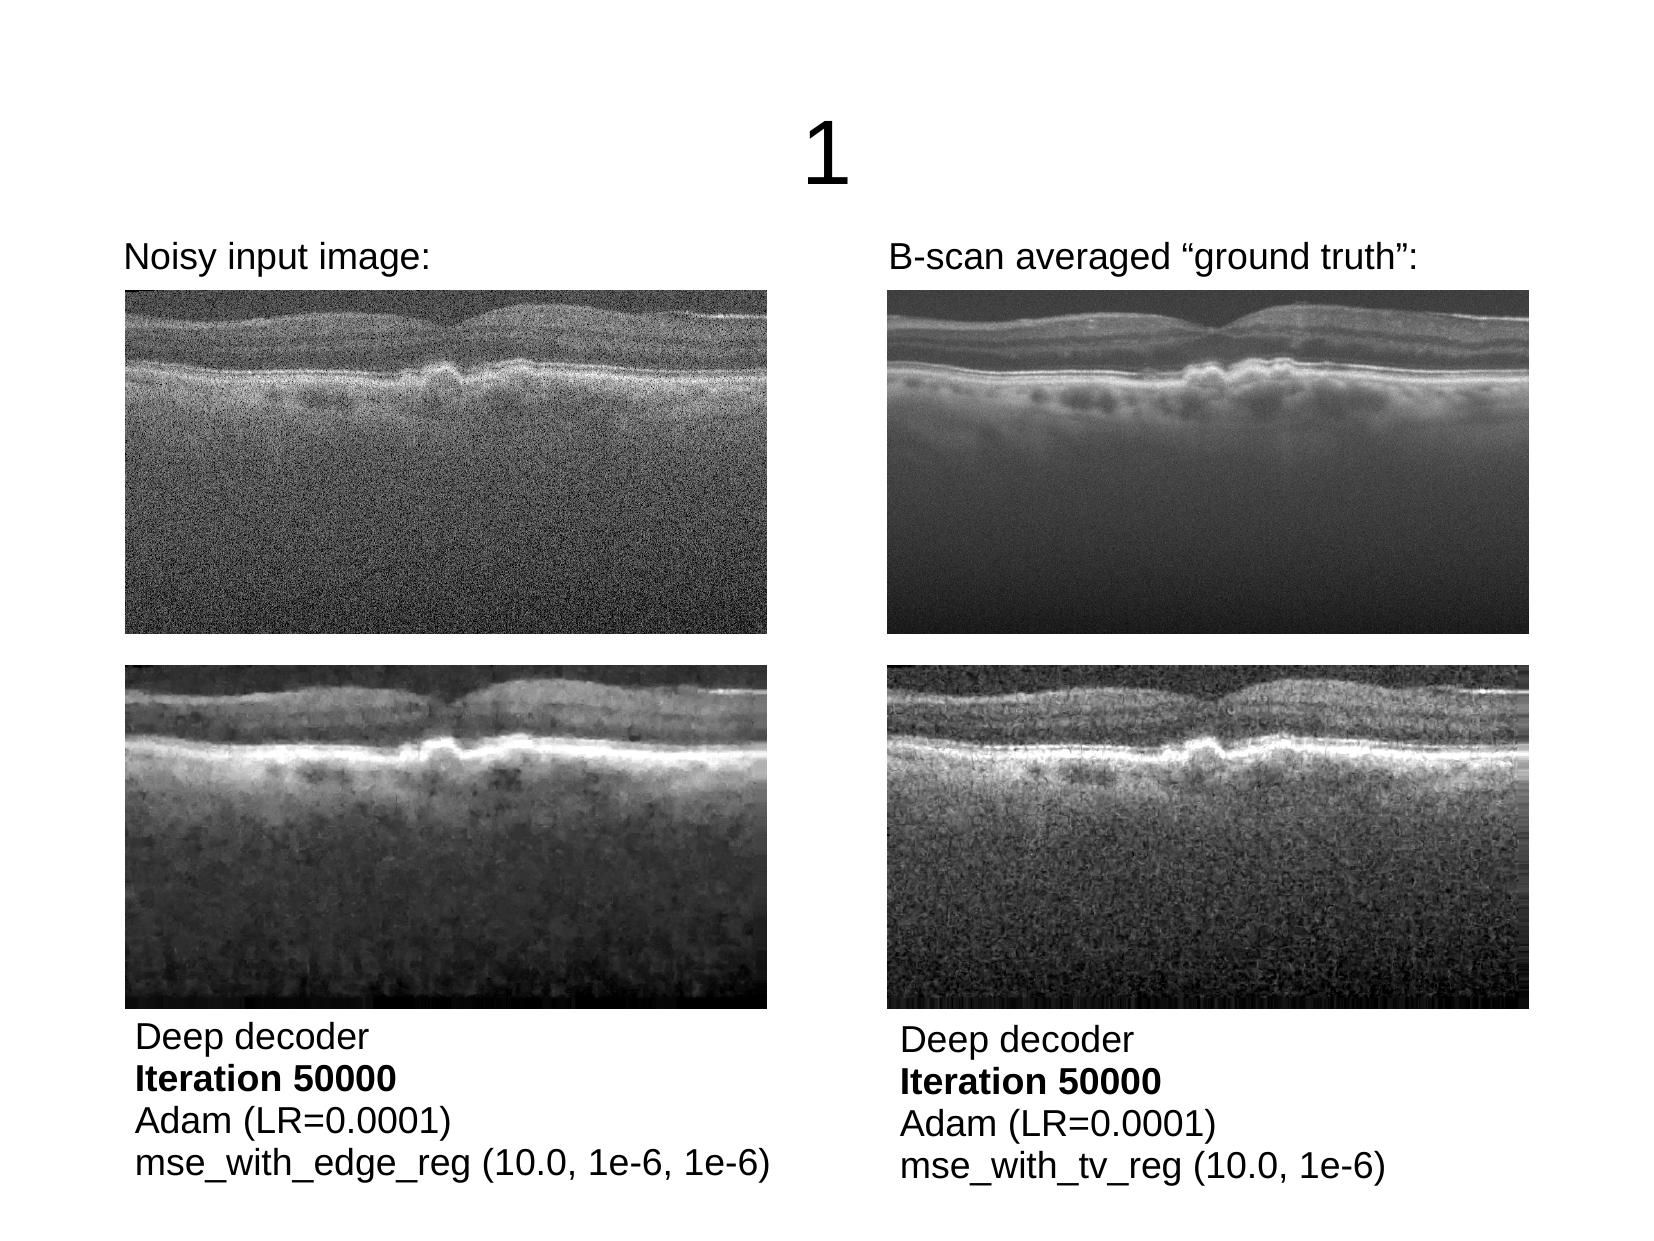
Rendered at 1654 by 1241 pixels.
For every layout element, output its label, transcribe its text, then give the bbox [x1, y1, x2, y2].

text_box Deep decoder Iteration 50000 Adam (LR=0.0001) mse_with_edge_reg (10.0, 1e-6, 1e-6) [120, 1008, 787, 1192]
picture [125, 290, 767, 634]
picture [125, 665, 767, 1008]
title 1 [82, 49, 1571, 257]
text_box Noisy input image: [108, 227, 446, 285]
text_box B-scan averaged “ground truth”: [873, 228, 1434, 286]
picture [887, 665, 1529, 1009]
picture [887, 290, 1529, 634]
text_box Deep decoder Iteration 50000 Adam (LR=0.0001) mse_with_tv_reg (10.0, 1e-6) [885, 1011, 1402, 1195]
